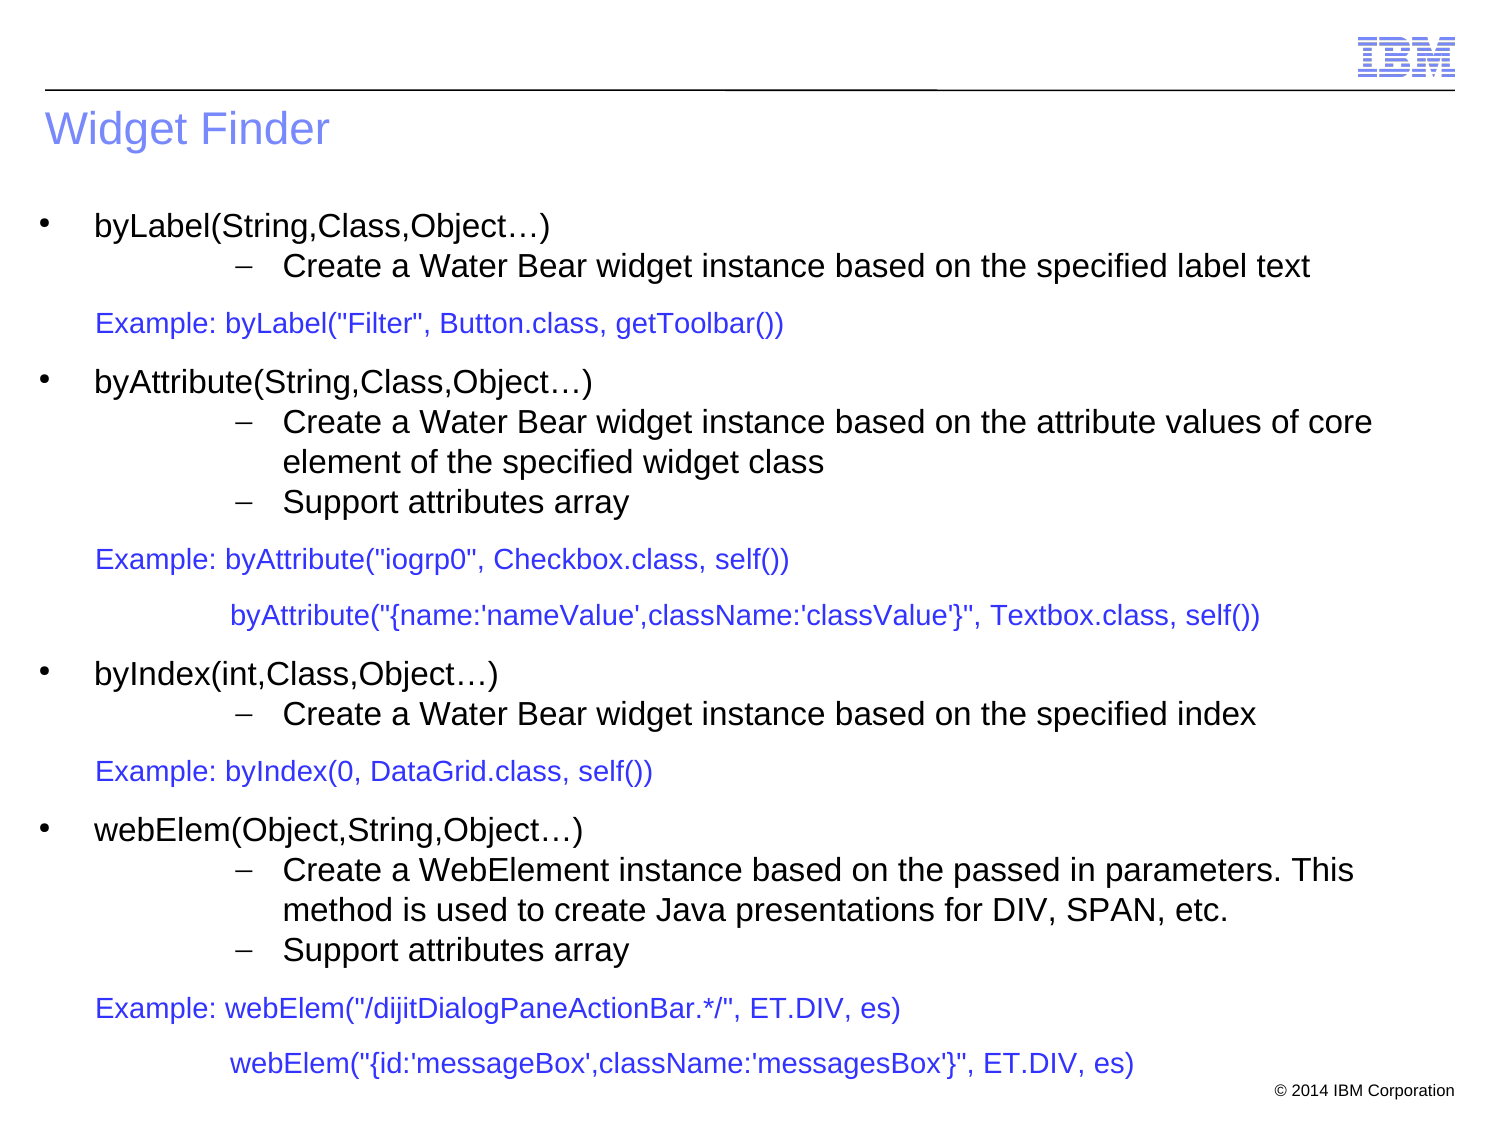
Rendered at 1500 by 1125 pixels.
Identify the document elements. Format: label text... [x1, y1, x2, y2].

list byLabel(String,Class,Object…) Create a Water Bear widget instance based on the specified label text Example: byLabel("Filter", Button.class, getToolbar()) byAttribute(String,Class,Object…) Create a Water Bear widget instance based on the attribute values of core element of the specified widget class Support attributes array Example: byAttribute("iogrp0", Checkbox.class, self()) byAttribute("{name:'nameValue',className:'classValue'}", Textbox.class, self()) byIndex(int,Class,Object…) Create a Water Bear widget instance based on the specified index Example: byIndex(0, DataGrid.class, self()) webElem(Object,String,Object…) Create a WebElement instance based on the passed in parameters. This method is used to create Java presentations for DIV, SPAN, etc. Support attributes array Example: webElem("/dijitDialogPaneActionBar.*/", ET.DIV, es) webElem("{id:'messageBox',className:'messagesBox'}", ET.DIV, es) [24, 196, 1480, 1125]
picture [1358, 37, 1455, 77]
title Widget Finder [29, 97, 1455, 196]
